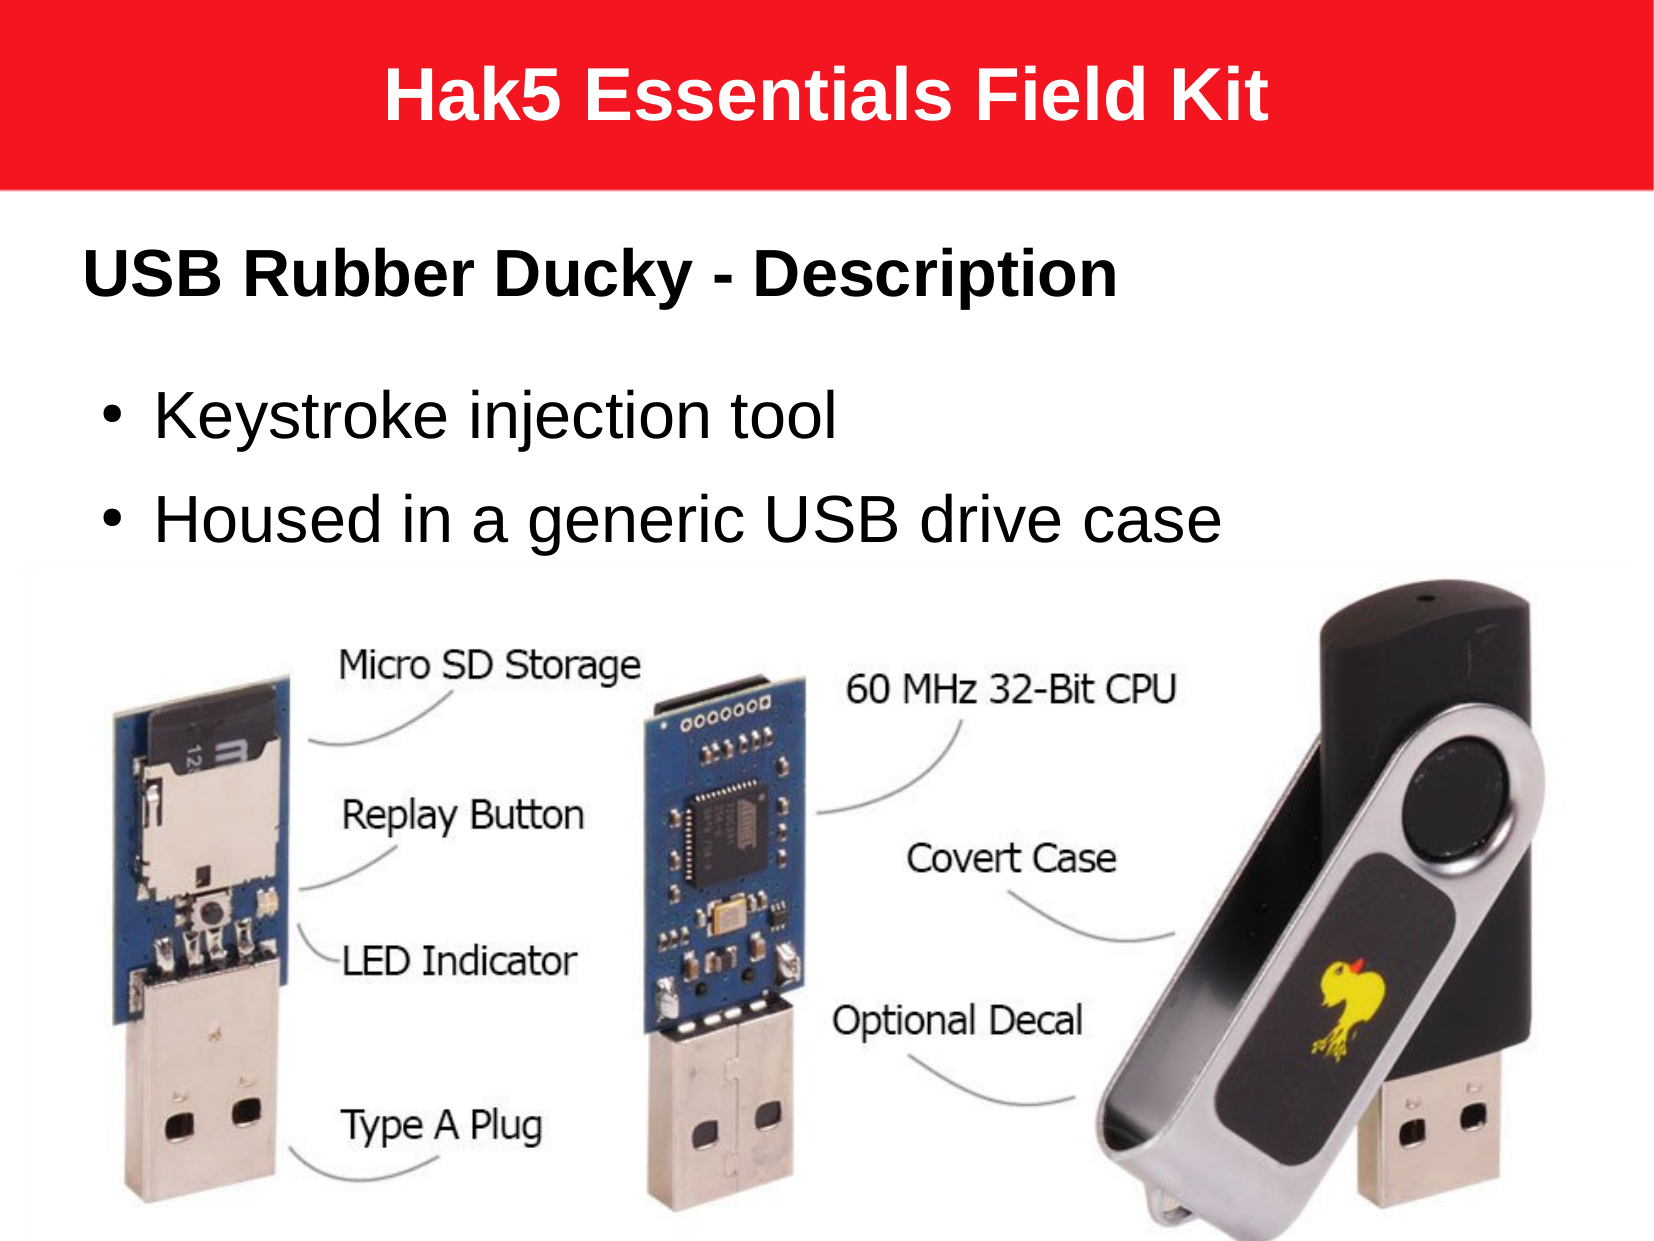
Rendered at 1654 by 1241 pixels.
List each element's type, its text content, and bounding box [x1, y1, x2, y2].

picture [0, 0, 1654, 1241]
list Keystroke injection tool Housed in a generic USB drive case [82, 377, 1571, 566]
list USB Rubber Ducky - Description [11, 236, 1430, 343]
title Hak5 Essentials Field Kit [82, 0, 1571, 189]
